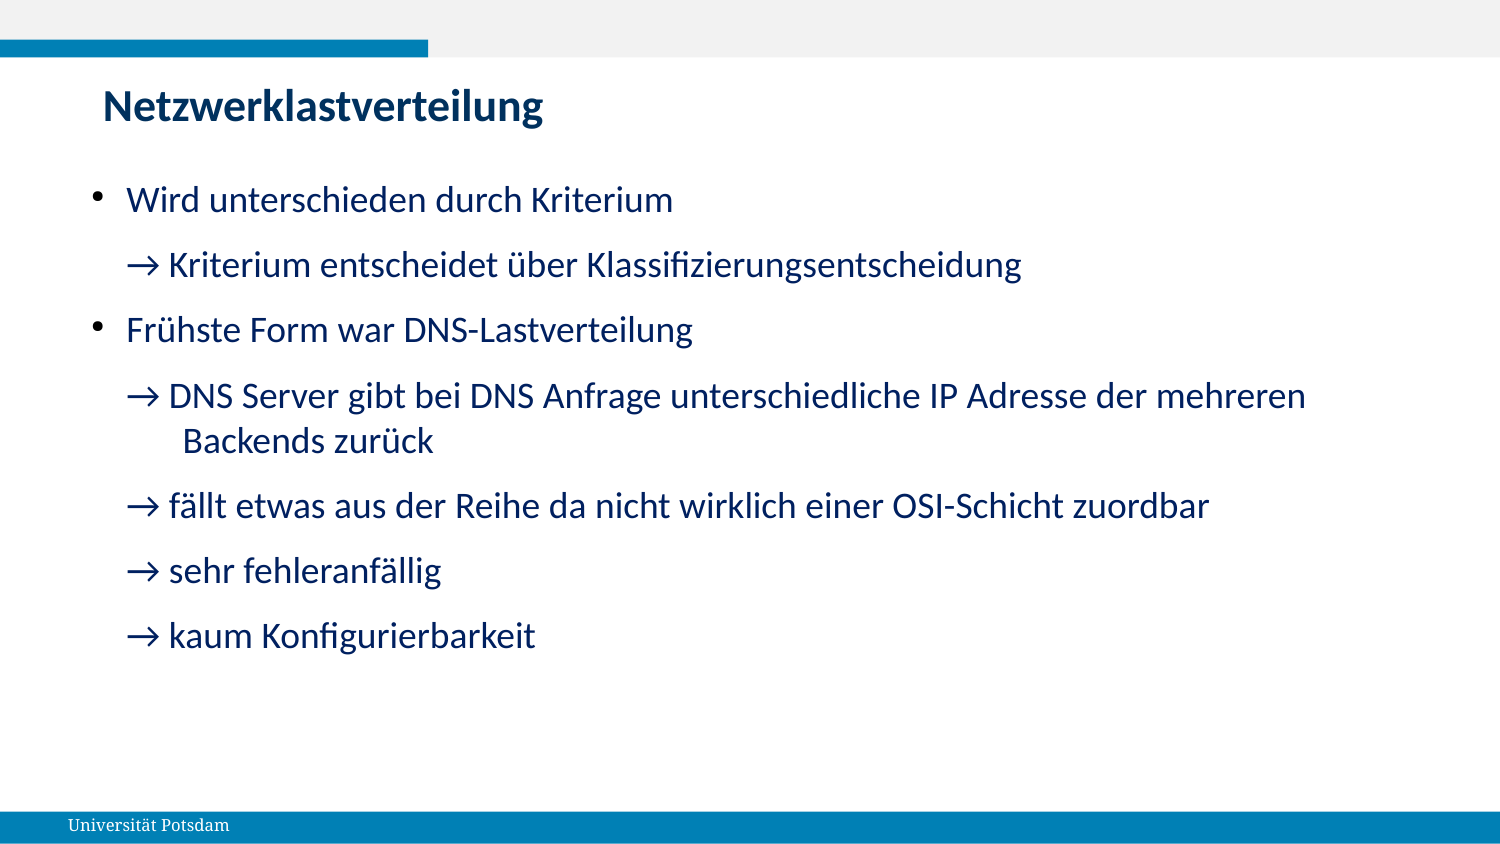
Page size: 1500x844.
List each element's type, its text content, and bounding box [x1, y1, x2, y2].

title Netzwerklastverteilung [87, 88, 1418, 119]
text_box Wird unterschieden durch Kriterium → Kriterium entscheidet über Klassifizierungsentscheidung Frühste Form war DNS-Lastverteilung → DNS Server gibt bei DNS Anfrage unterschiedliche IP Adresse der mehreren Backends zurück → fällt etwas aus der Reihe da nicht wirklich einer OSI-Schicht zuordbar → sehr fehleranfällig → kaum Konfigurierbarkeit [76, 167, 1418, 798]
